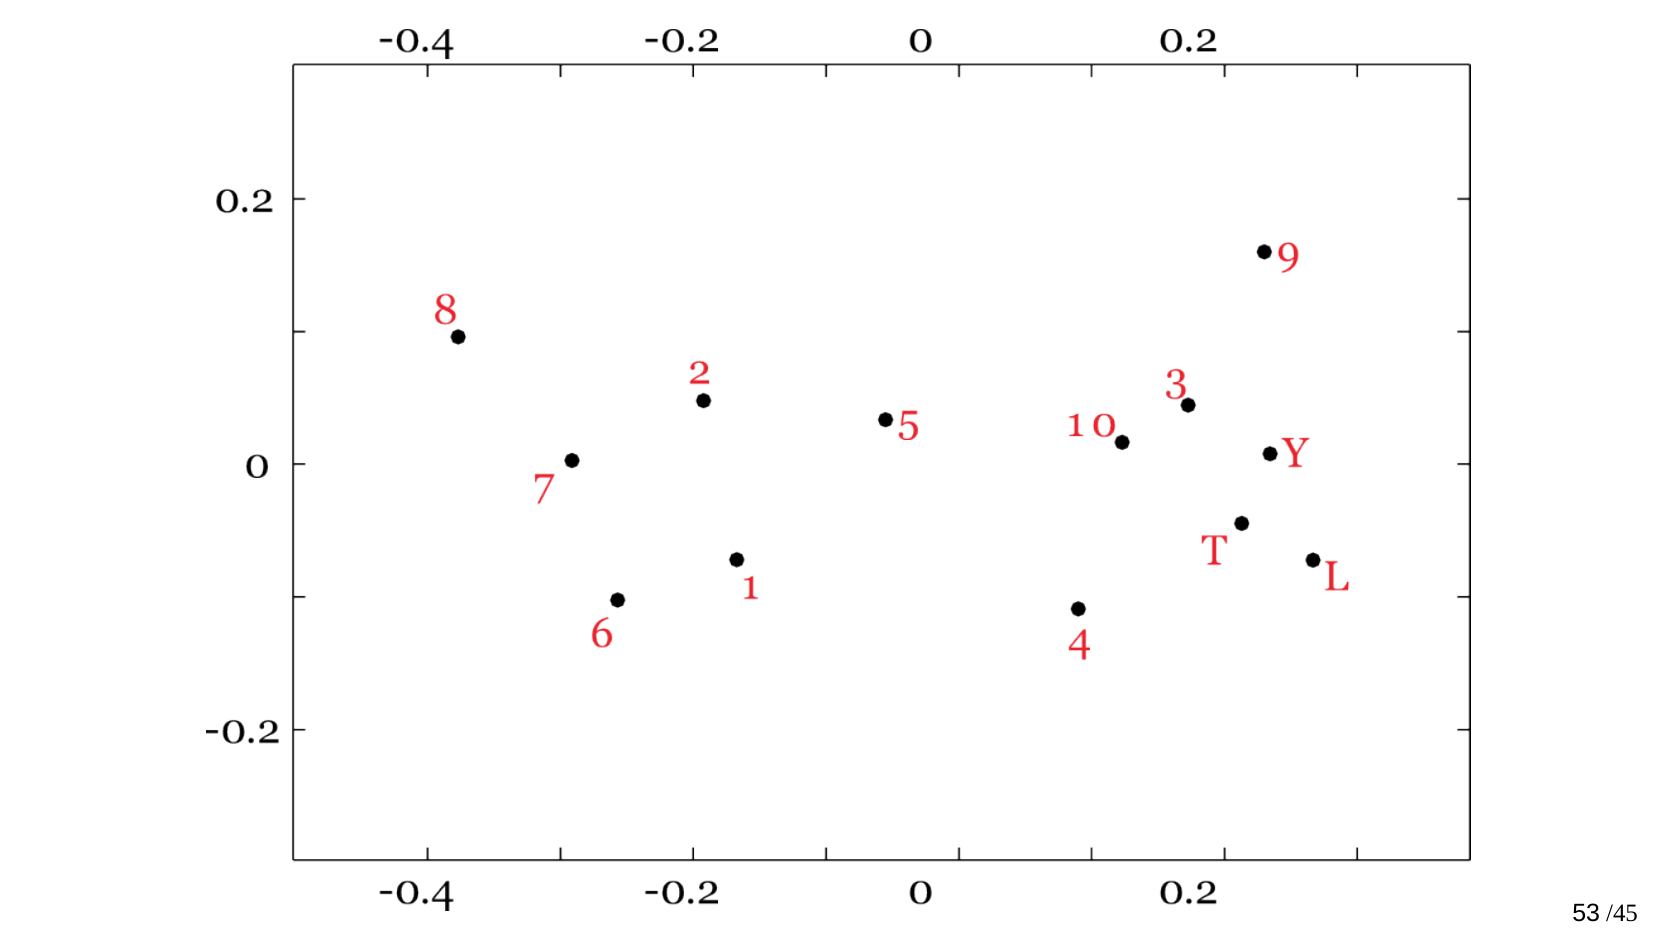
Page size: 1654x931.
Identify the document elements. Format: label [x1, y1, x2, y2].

picture [206, 29, 1471, 911]
